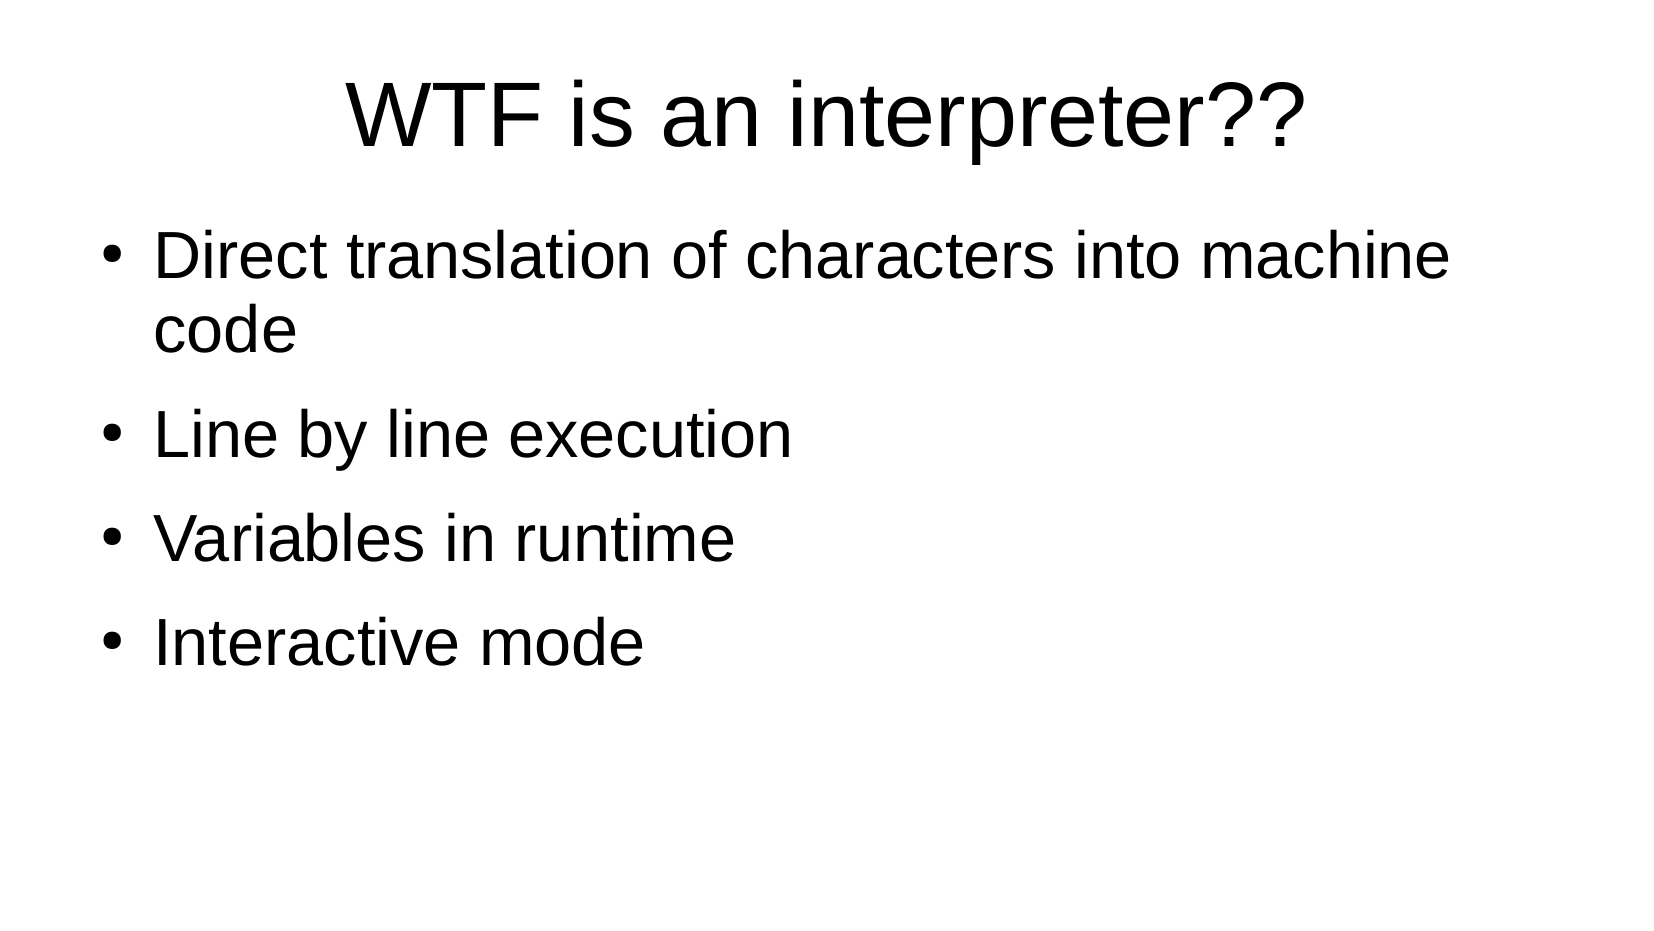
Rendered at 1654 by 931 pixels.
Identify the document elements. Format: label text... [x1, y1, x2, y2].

title WTF is an interpreter?? [82, 37, 1571, 193]
list Direct translation of characters into machine code Line by line execution Variables in runtime Interactive mode [82, 217, 1571, 758]
